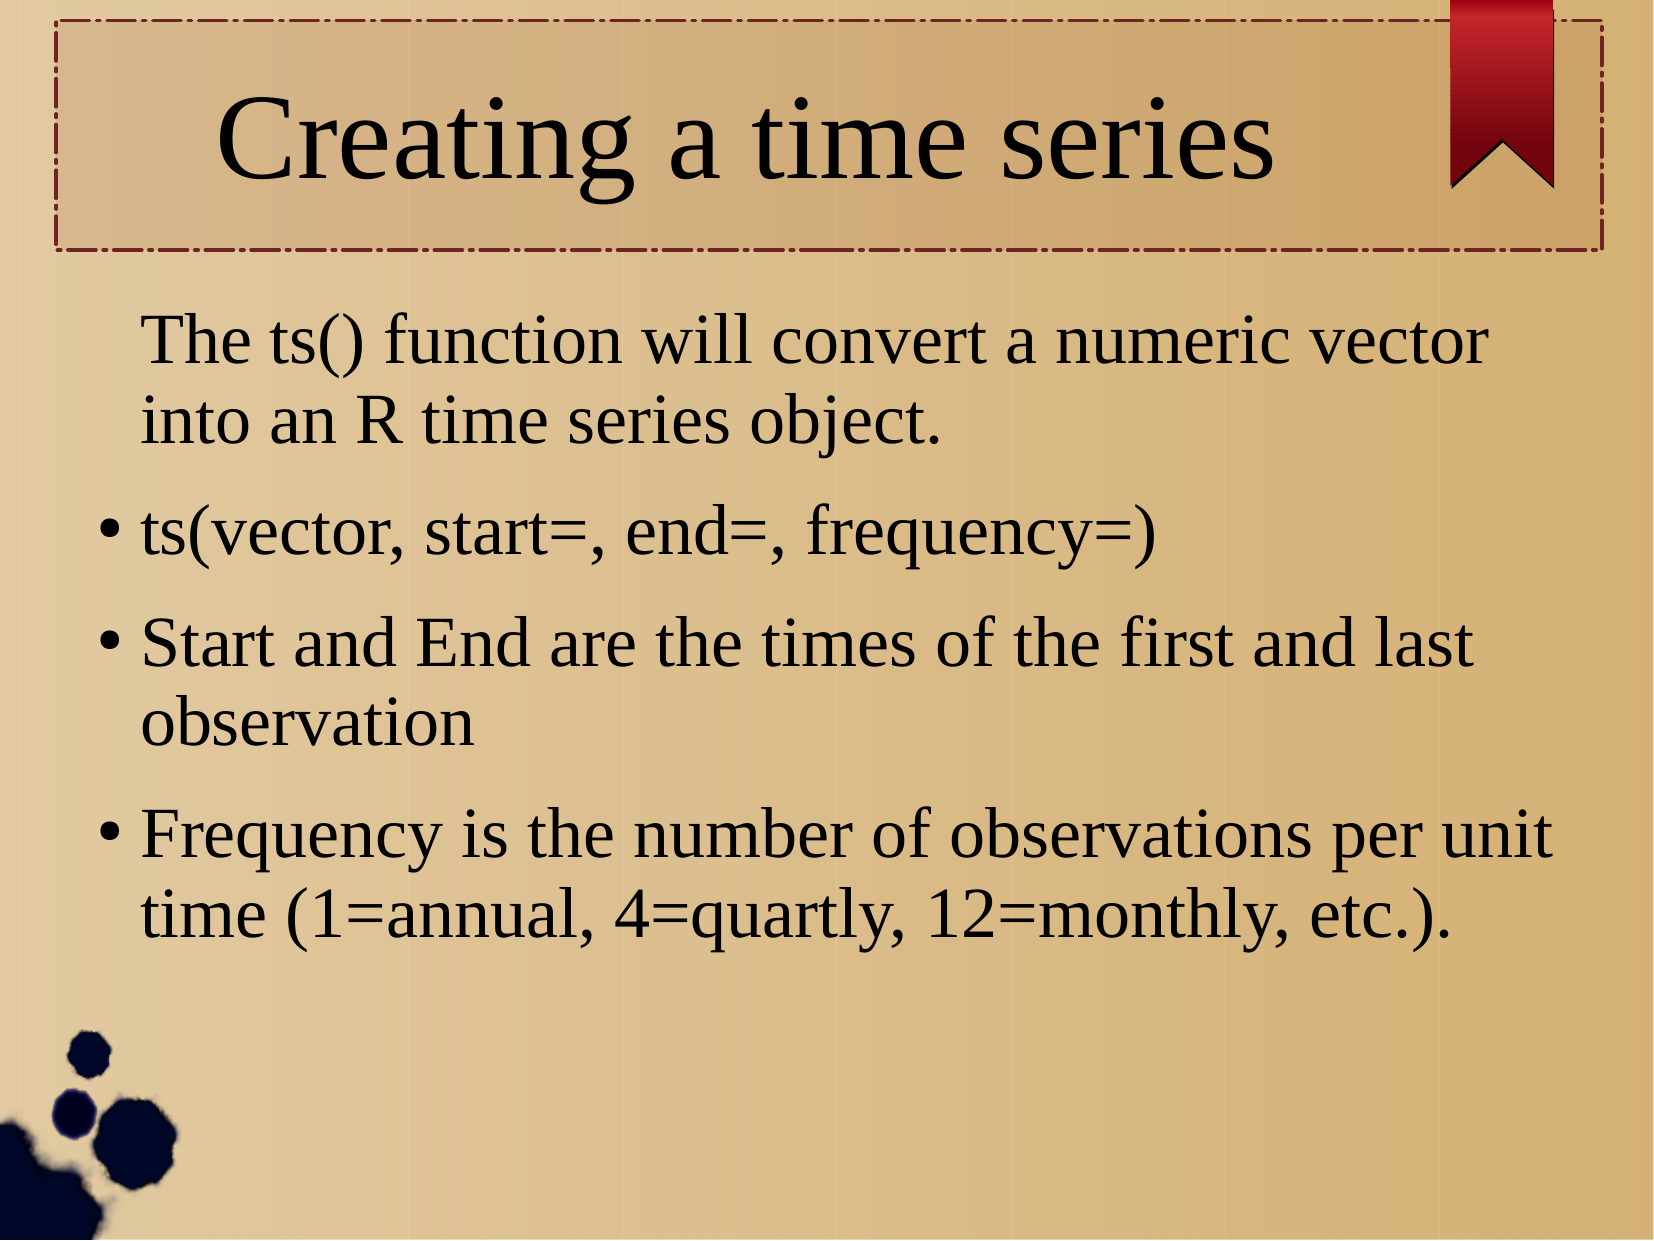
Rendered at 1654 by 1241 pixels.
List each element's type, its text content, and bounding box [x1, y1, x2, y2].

list The ts() function will convert a numeric vector into an R time series object. ts(vector, start=, end=, frequency=) Start and End are the times of the first and last observation Frequency is the number of observations per unit time (1=annual, 4=quartly, 12=monthly, etc.). [82, 299, 1571, 1019]
title Creating a time series [82, 47, 1412, 229]
